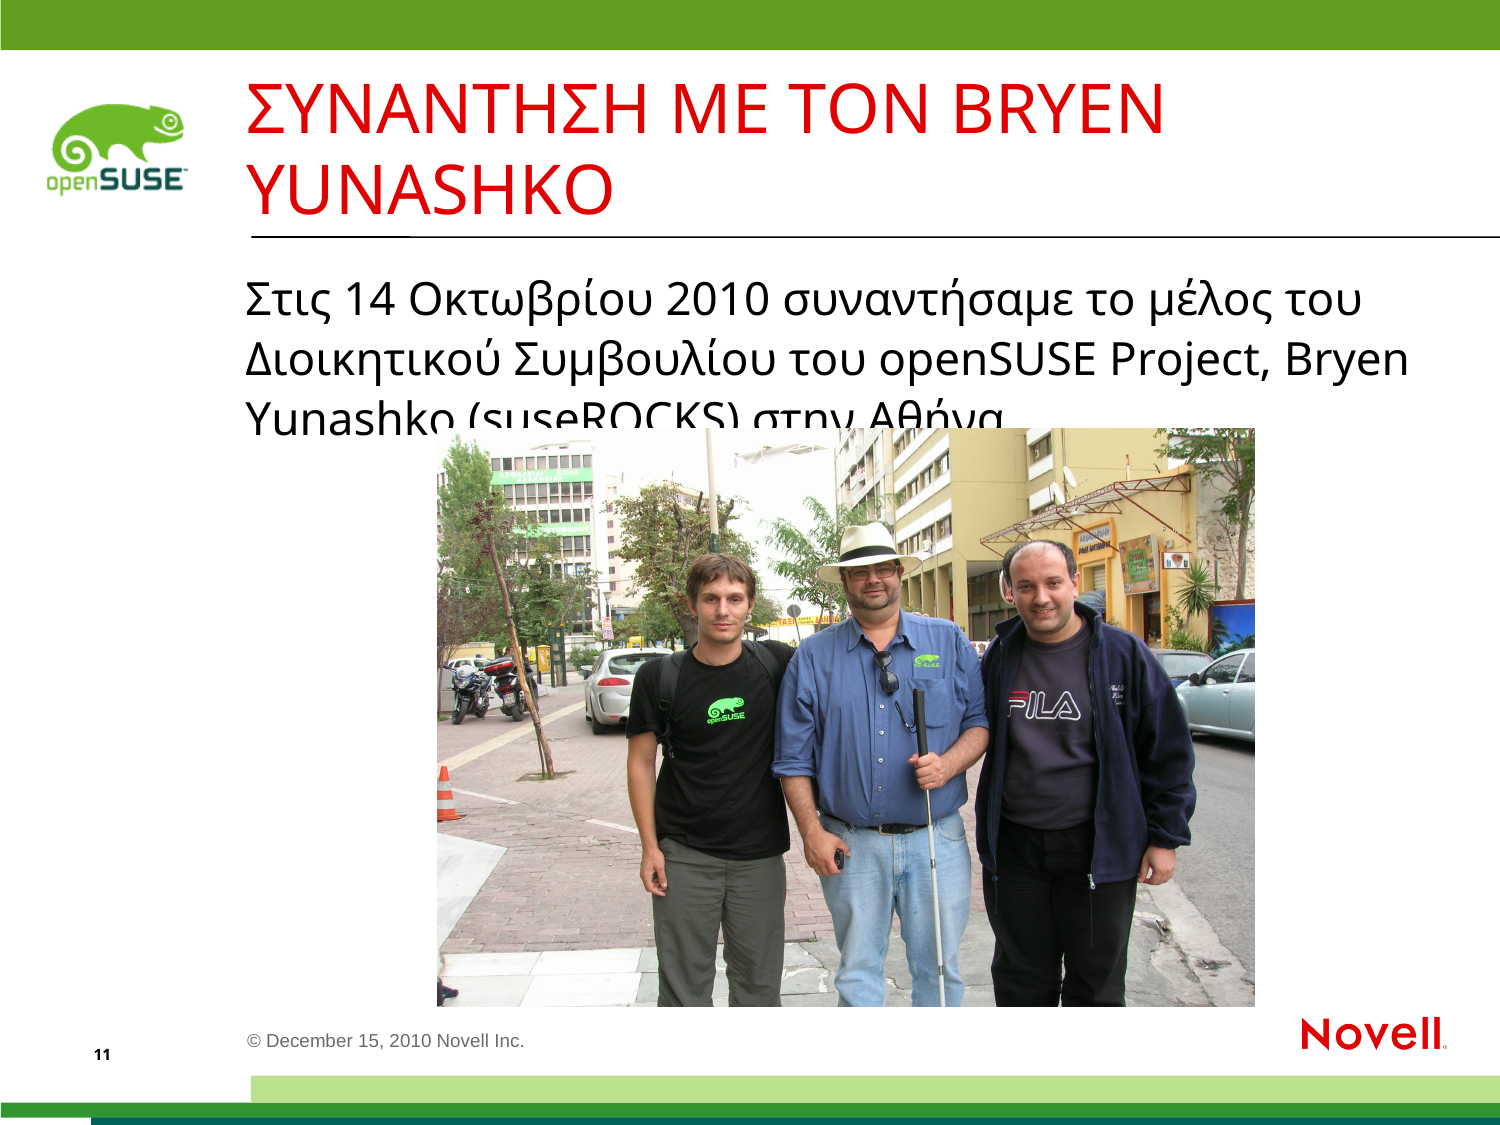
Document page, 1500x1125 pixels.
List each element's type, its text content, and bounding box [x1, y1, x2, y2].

list Στις 14 Οκτωβρίου 2010 συναντήσαμε το μέλος του Διοικητικού Συμβουλίου του openSUSE Project, Bryen Yunashko (suseROCKS) στην Αθήνα. [245, 267, 1455, 1010]
picture [1295, 1011, 1453, 1056]
title ΣΥΝΑΝΤΗΣΗ ΜΕ ΤΟΝ BRYEN YUNASHKO [246, 68, 1500, 231]
picture [47, 104, 188, 197]
picture [437, 428, 1255, 1007]
